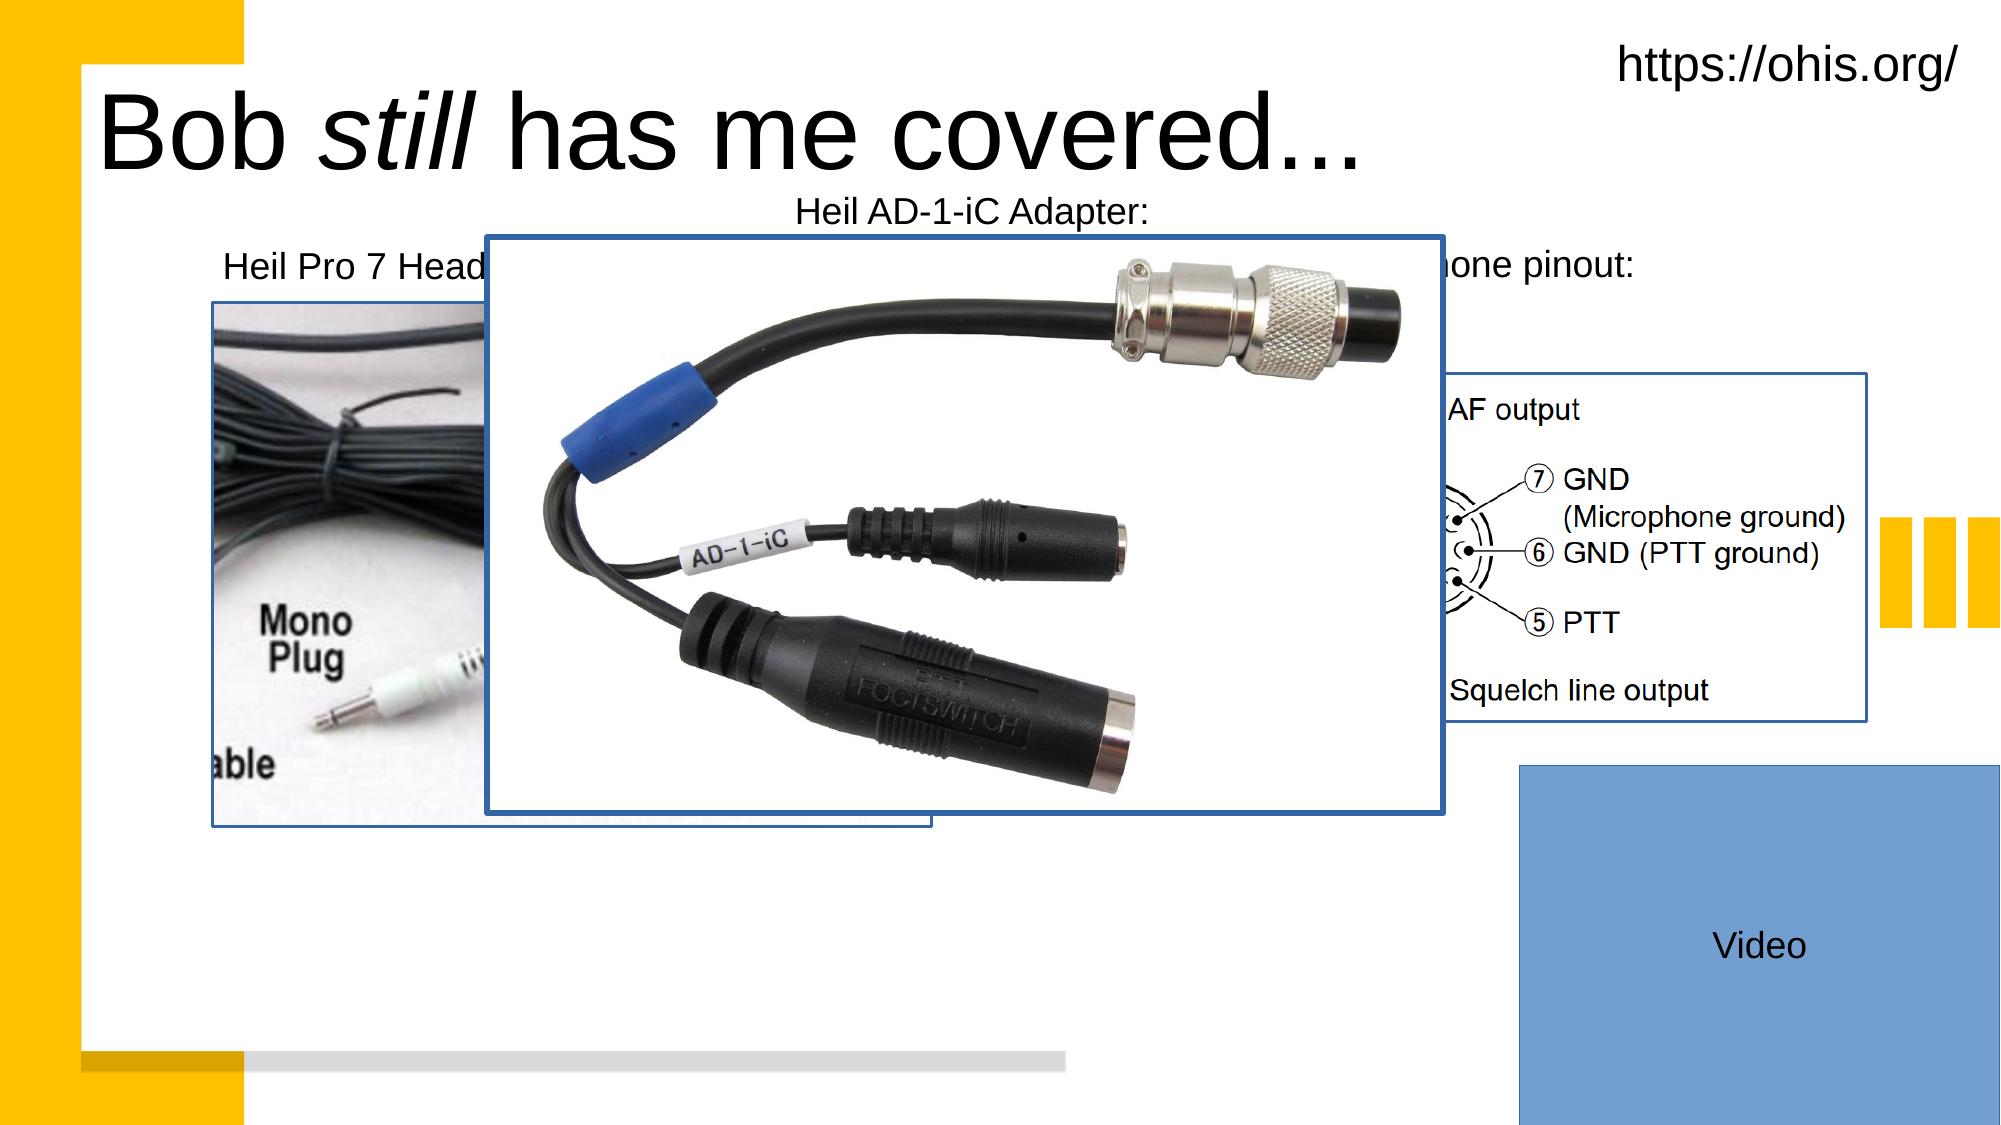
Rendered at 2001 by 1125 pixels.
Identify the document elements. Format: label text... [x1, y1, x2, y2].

text_box Heil Pro 7 Headset: [207, 238, 484, 296]
picture [490, 240, 1441, 811]
text_box Bob still has me covered... [81, 64, 1921, 201]
text_box Icom IC-7300 Microphone pinout: [1446, 236, 1651, 294]
picture [214, 303, 931, 826]
text_box https://ohis.org/ [1590, 29, 1974, 105]
text_box Heil AD-1-iC Adapter: [780, 183, 1165, 241]
text_box [0, 0, 2000, 1125]
text_box Video [1519, 765, 2000, 1125]
picture [1446, 375, 1866, 721]
